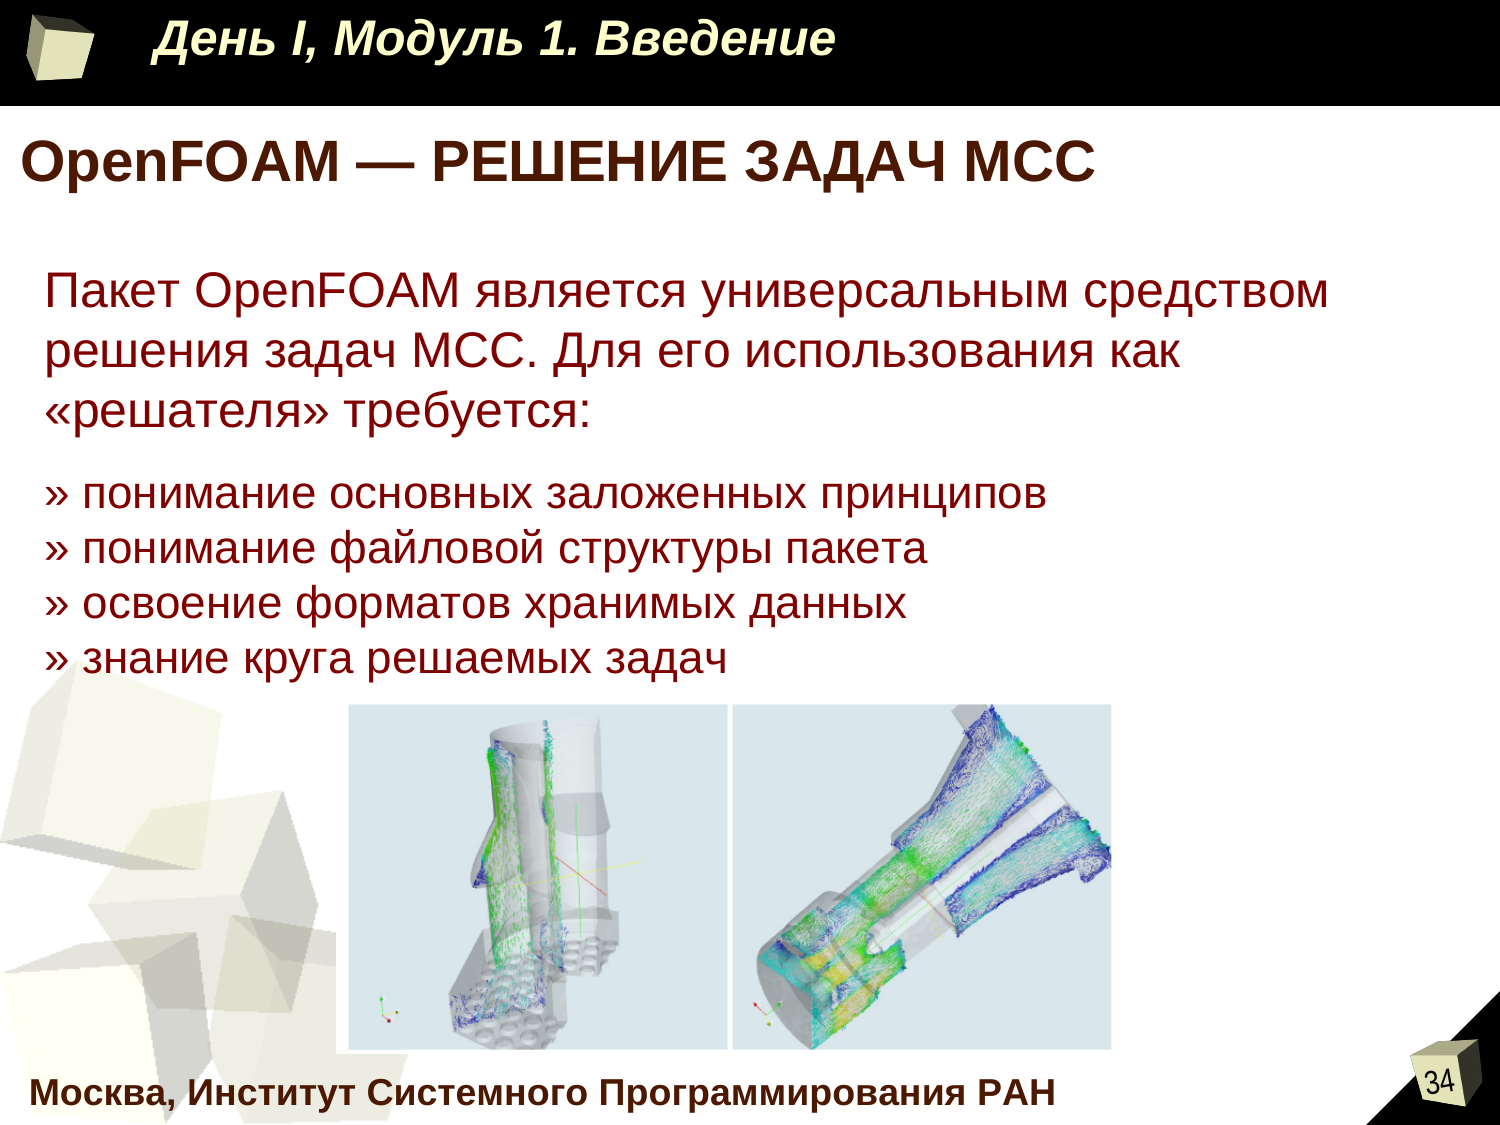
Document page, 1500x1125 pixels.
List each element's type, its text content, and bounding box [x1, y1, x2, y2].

text_box Пакет OpenFOAM является универсальным средством решения задач МСС. Для его использования как «решателя» требуется: » понимание основных заложенных принципов » понимание файловой структуры пакета » освоение форматов хранимых данных » знание круга решаемых задач [29, 249, 1477, 690]
text_box OpenFOAM — РЕШЕНИЕ ЗАДАЧ МСС [5, 115, 1500, 201]
picture [0, 659, 1121, 1125]
picture [423, 1088, 433, 1102]
